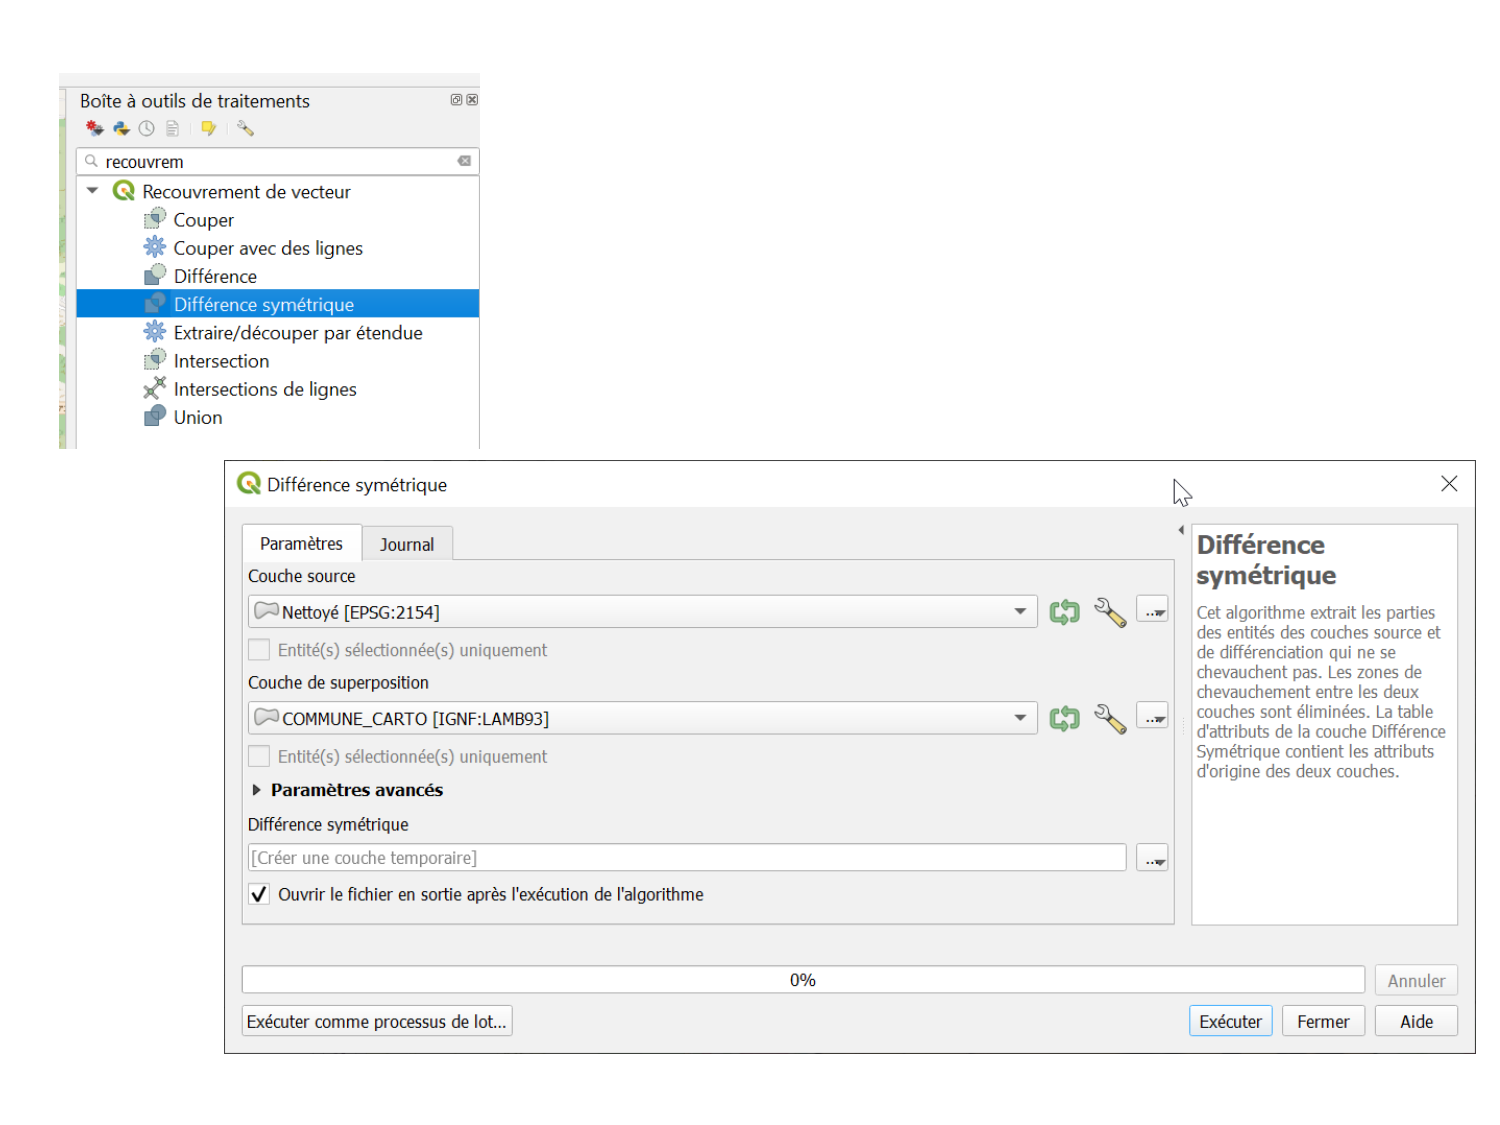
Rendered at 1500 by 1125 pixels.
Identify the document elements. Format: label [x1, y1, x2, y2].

picture [59, 73, 480, 449]
picture [224, 460, 1476, 1054]
